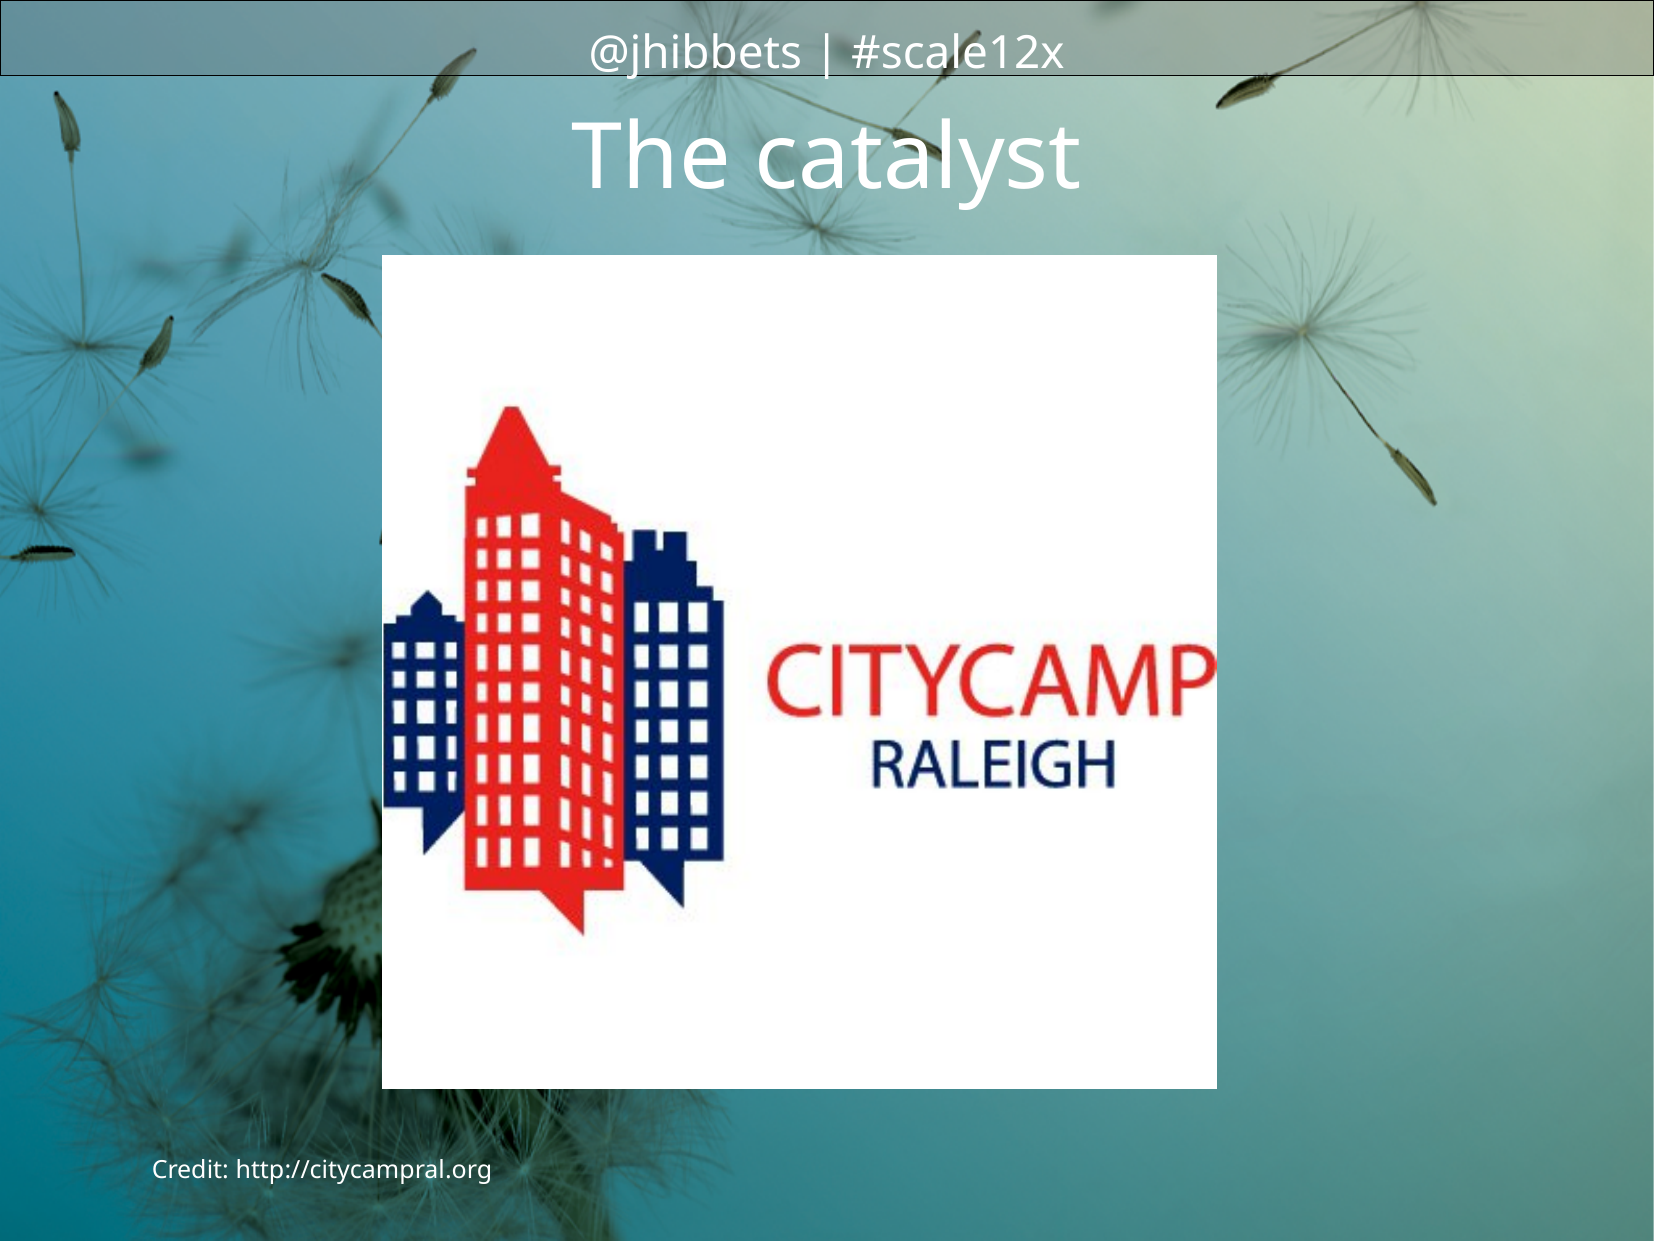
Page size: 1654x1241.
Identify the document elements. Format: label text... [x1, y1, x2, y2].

picture [0, 76, 1654, 1241]
title The catalyst [82, 49, 1571, 257]
text_box Credit: http://citycampral.org [137, 1144, 521, 1188]
